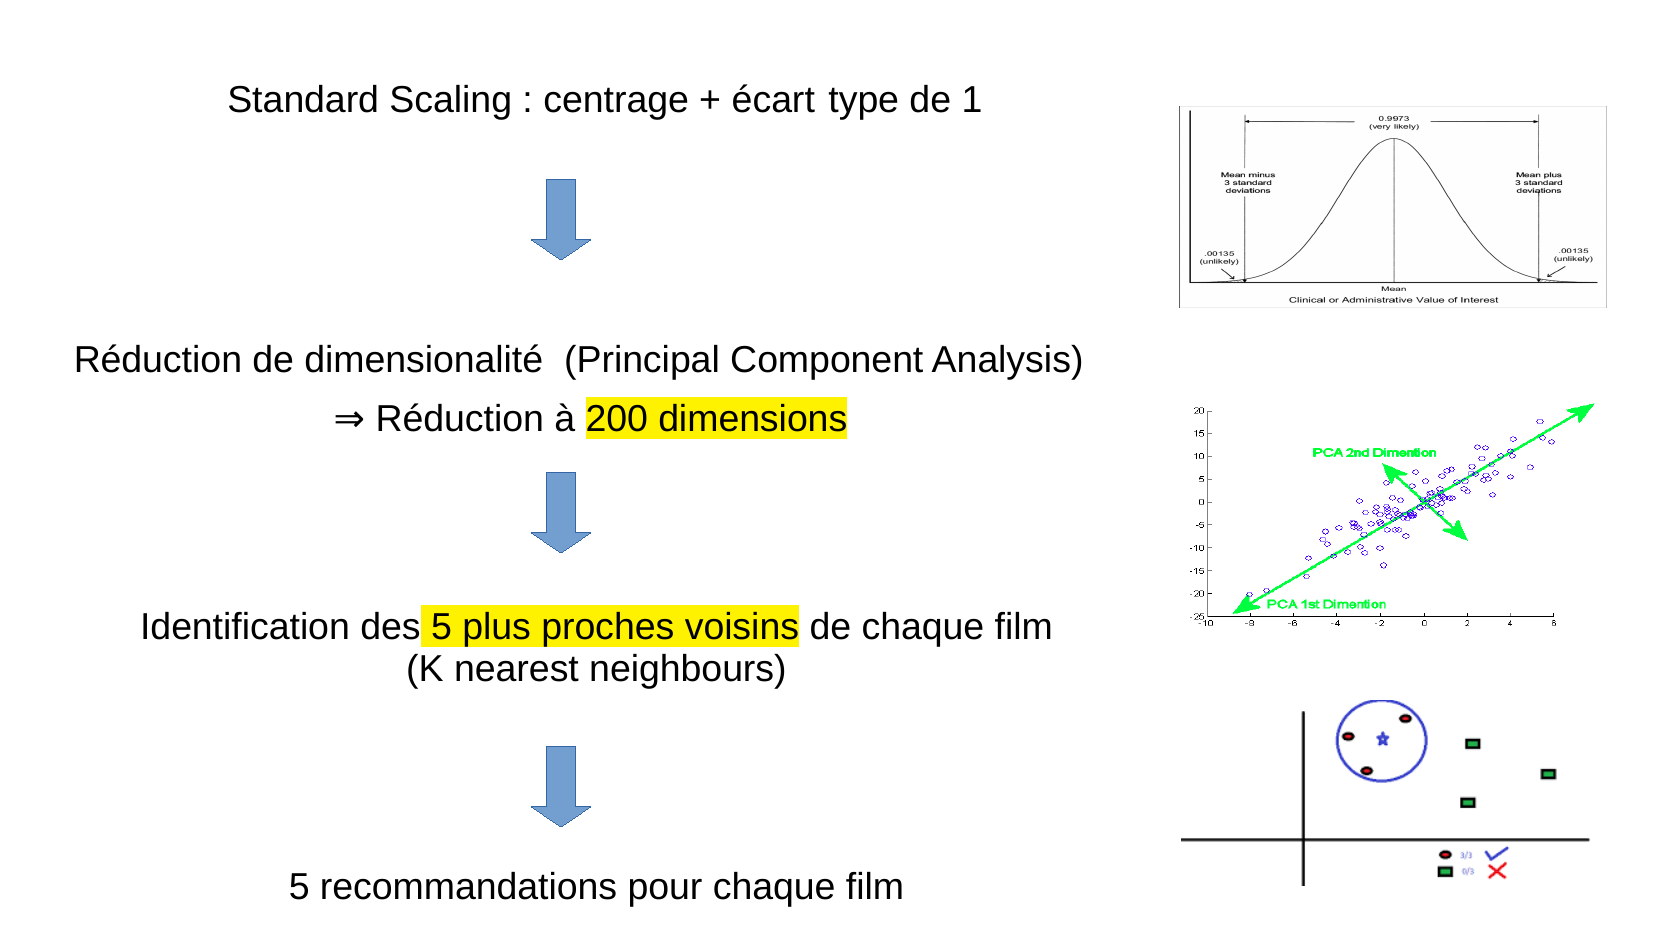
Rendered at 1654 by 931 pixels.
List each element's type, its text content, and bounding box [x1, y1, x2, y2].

text_box [531, 746, 591, 827]
text_box Identification des 5 plus proches voisins de chaque film (K nearest neighbours) [11, 598, 1182, 697]
text_box [531, 179, 591, 260]
text_box ⇒ Réduction à 200 dimensions [318, 389, 863, 447]
text_box [531, 472, 591, 553]
text_box 5 recommandations pour chaque film [11, 857, 1182, 931]
text_box Standard Scaling : centrage + écart type de 1 [212, 70, 1241, 128]
text_box Réduction de dimensionalité (Principal Component Analysis) [59, 330, 1229, 430]
picture [1179, 106, 1607, 308]
picture [1182, 401, 1595, 634]
picture [1181, 700, 1607, 886]
